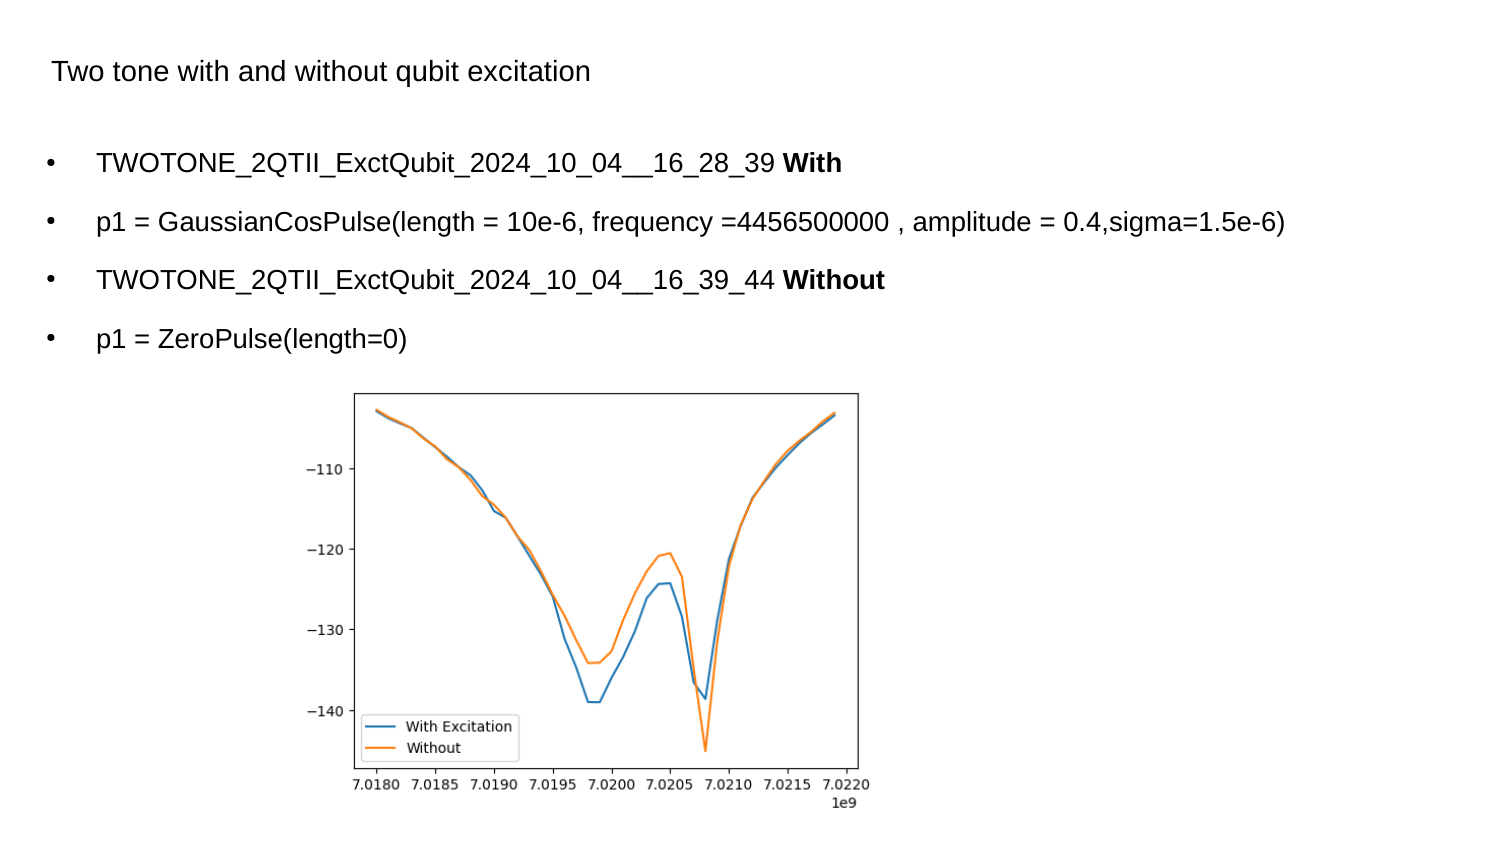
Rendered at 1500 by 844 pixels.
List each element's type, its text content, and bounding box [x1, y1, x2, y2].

picture [295, 383, 880, 822]
list TWOTONE_2QTII_ExctQubit_2024_10_04__16_28_39 With p1 = GaussianCosPulse(length = 10e-6, frequency =4456500000 , amplitude = 0.4,sigma=1.5e-6) TWOTONE_2QTII_ExctQubit_2024_10_04__16_39_44 Without p1 = ZeroPulse(length=0) [29, 147, 1428, 355]
title Two tone with and without qubit excitation [51, 24, 1449, 119]
